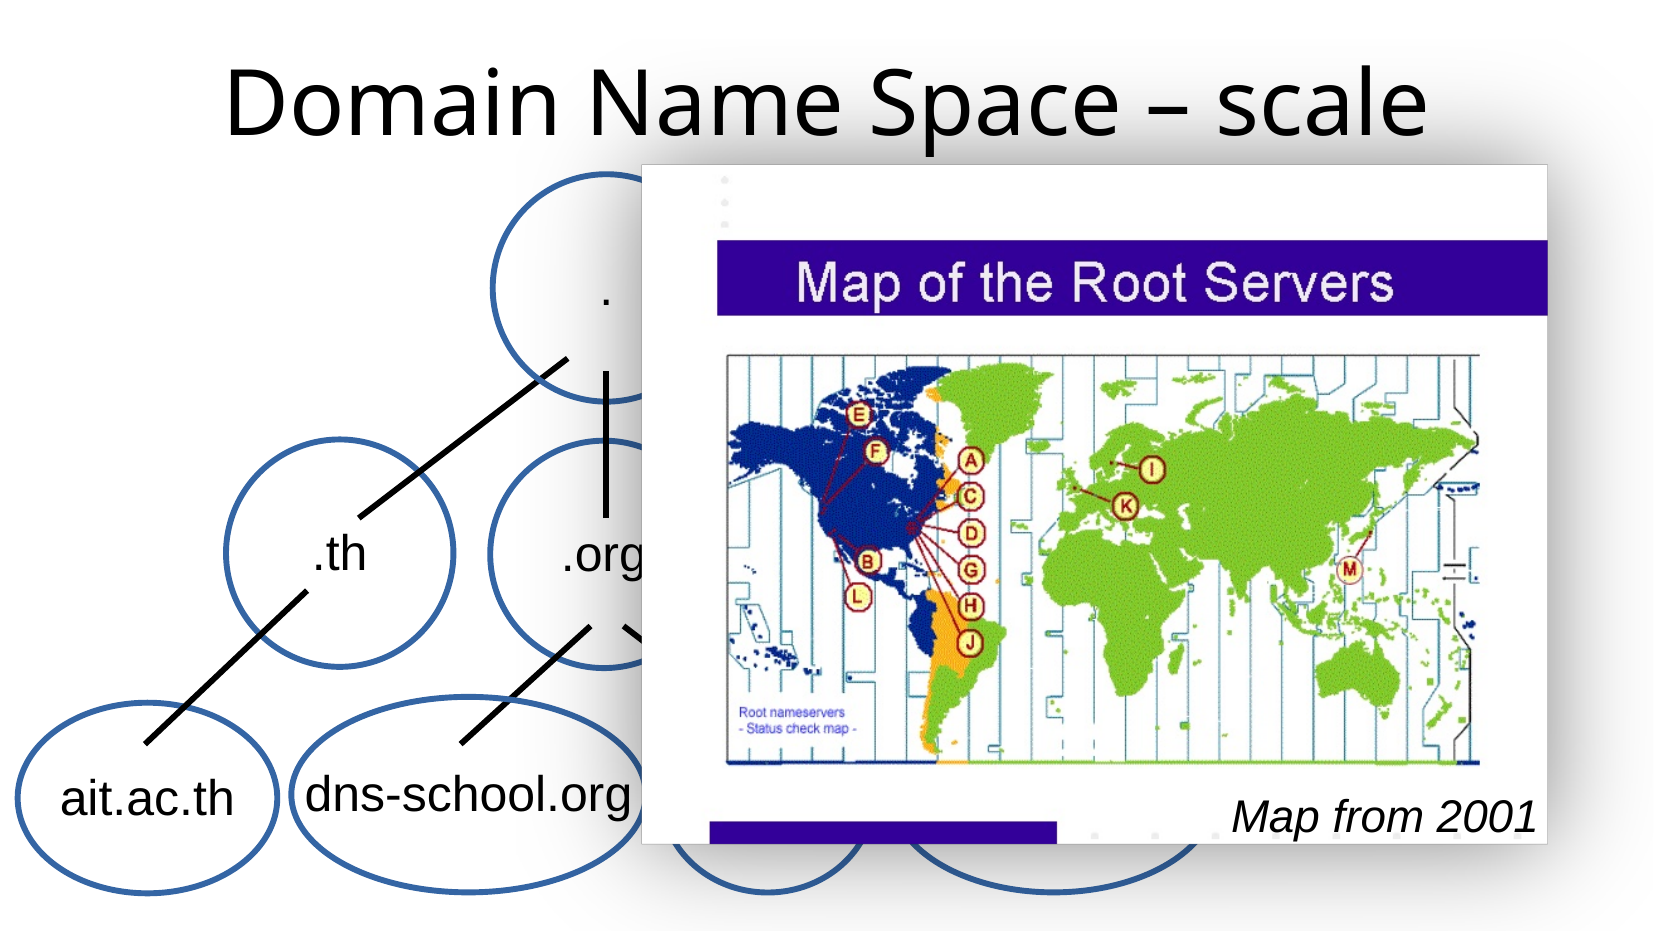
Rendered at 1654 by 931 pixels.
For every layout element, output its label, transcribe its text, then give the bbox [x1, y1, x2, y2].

title Domain Name Space – scale [82, 37, 1571, 221]
text_box .th [226, 439, 454, 667]
text_box Map from 2001 [1098, 783, 1554, 850]
text_box . [492, 218, 516, 357]
text_box ait.ac.th [17, 702, 278, 894]
text_box dns-school.org [291, 696, 516, 893]
picture [516, 39, 1654, 931]
text_box .org [490, 482, 516, 627]
